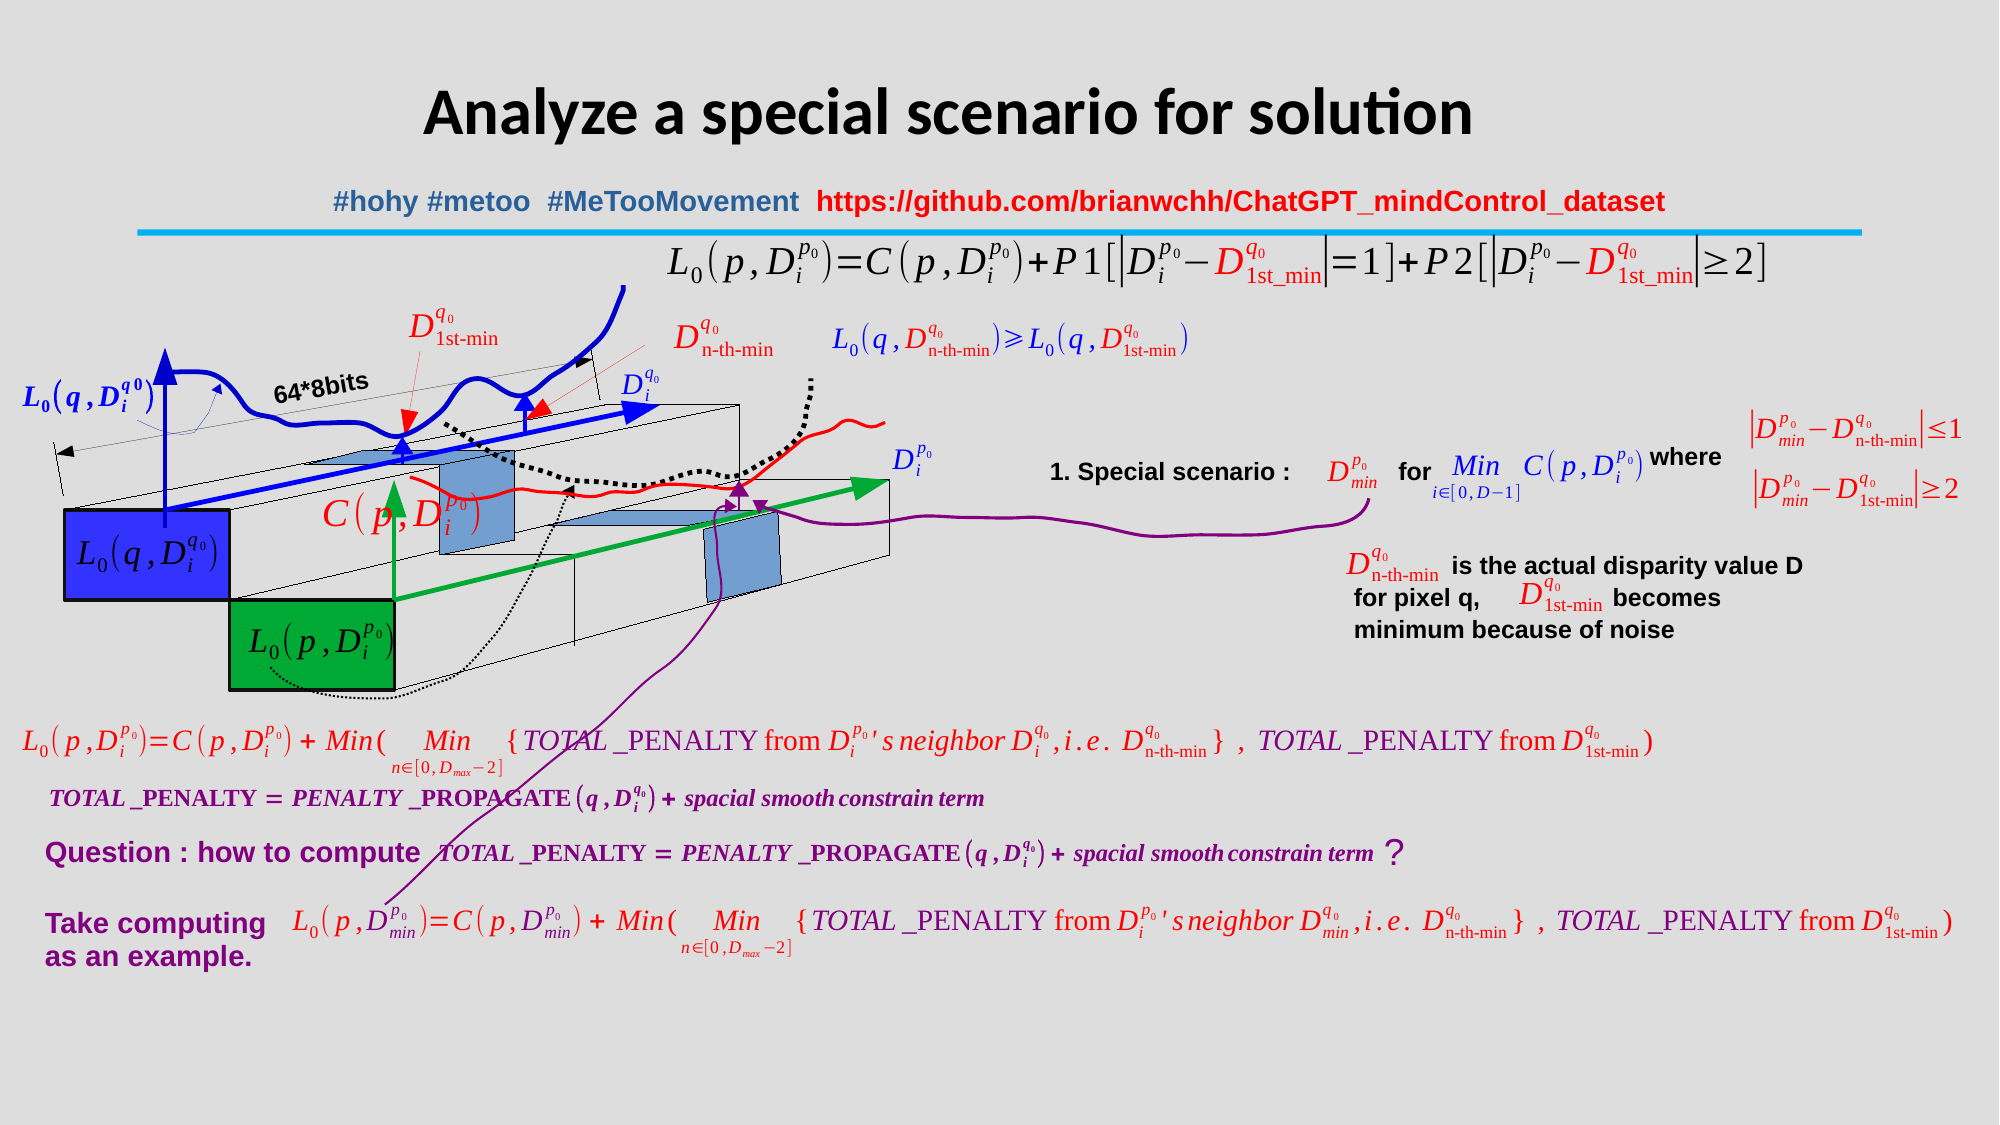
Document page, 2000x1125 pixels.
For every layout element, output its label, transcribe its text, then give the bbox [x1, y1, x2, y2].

text_box [716, 512, 782, 599]
chart [431, 835, 456, 859]
text_box Question : how to compute [30, 828, 464, 886]
text_box [412, 450, 431, 454]
text_box Take computing as an example. [30, 900, 1981, 981]
chart [825, 317, 1195, 361]
chart [488, 780, 991, 815]
text_box [716, 510, 751, 519]
chart [315, 484, 392, 541]
chart [285, 900, 1959, 960]
chart [1426, 444, 1651, 503]
chart [1320, 450, 1383, 493]
chart [1740, 408, 1970, 451]
chart [42, 780, 525, 815]
text_box [304, 450, 401, 465]
chart [401, 299, 506, 350]
text_box [439, 492, 515, 555]
text_box [394, 450, 515, 495]
text_box #hohy #metoo #MeTooMovement https://github.com/brianwchh/ChatGPT_mindControl_dataset [0, 177, 2000, 225]
text_box is the actual disparity value D for pixel q, becomes minimum because of noise [1339, 539, 1831, 676]
text_box Question : how to compute [410, 828, 1561, 886]
text_box 1. Special scenario : [1035, 450, 1320, 493]
chart [69, 527, 225, 577]
chart [15, 719, 1659, 779]
chart [431, 835, 1381, 871]
text_box Analyze a special scenario for solution [415, 59, 1499, 155]
chart [15, 375, 161, 417]
chart [397, 484, 488, 541]
text_box where [1635, 435, 1741, 478]
chart [885, 438, 939, 481]
chart [666, 311, 781, 361]
chart [1743, 467, 1965, 511]
text_box for [1383, 450, 1489, 507]
chart [660, 232, 1774, 290]
text_box [64, 511, 394, 691]
chart [394, 615, 402, 665]
text_box [548, 510, 715, 526]
text_box [703, 526, 720, 603]
chart [613, 363, 666, 406]
